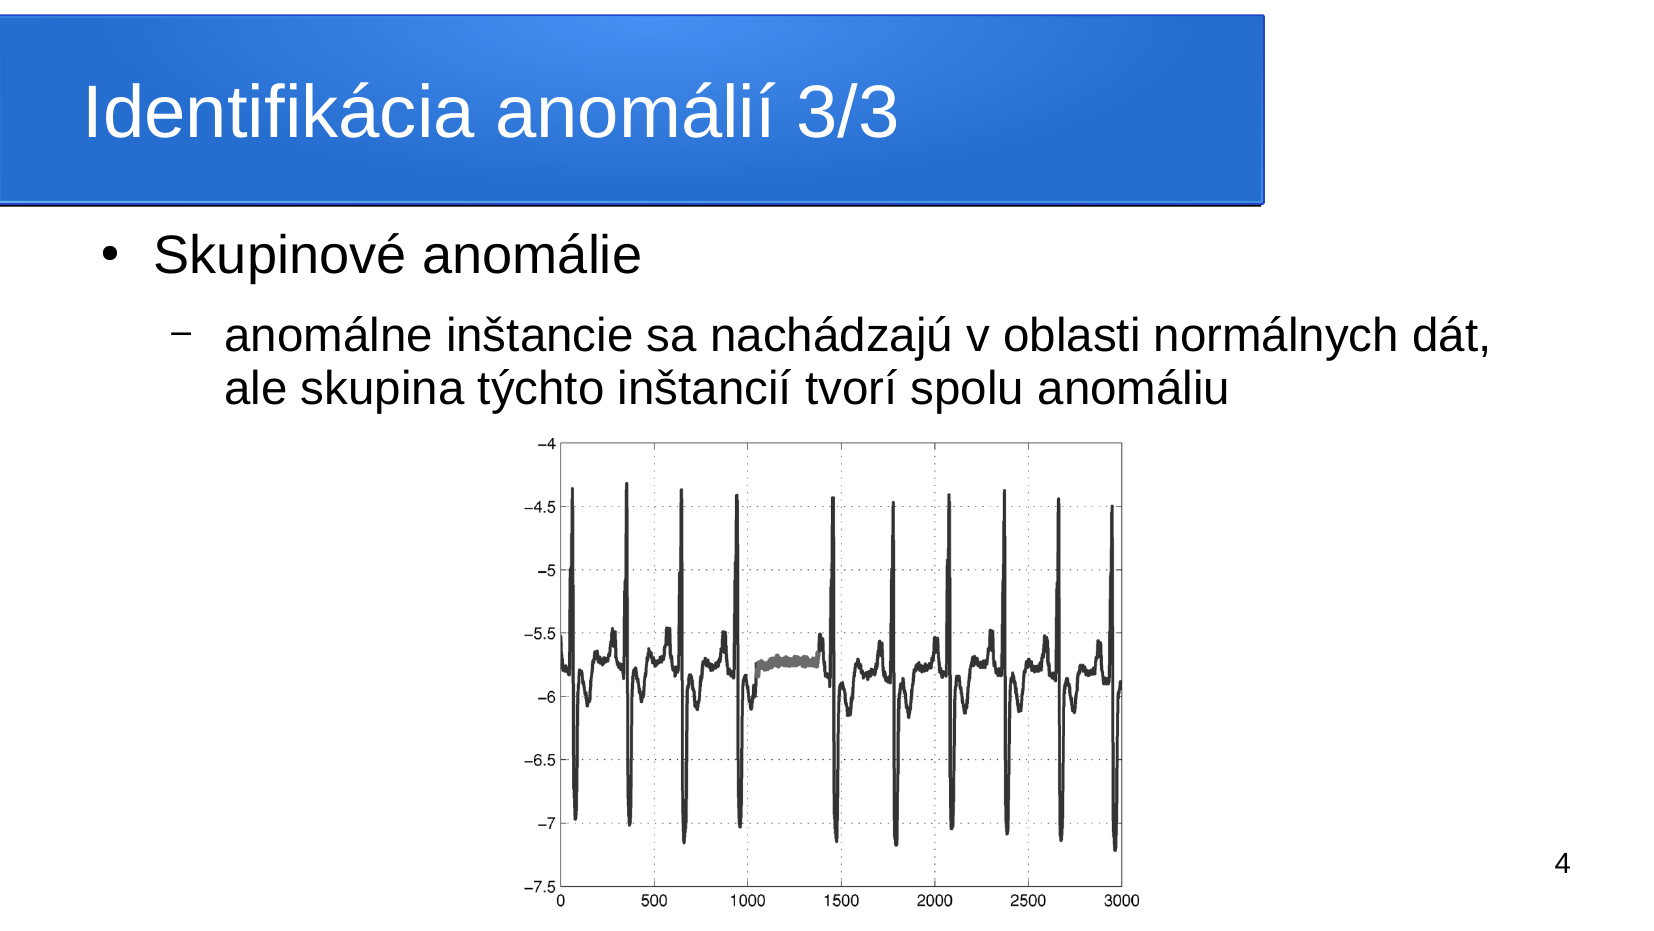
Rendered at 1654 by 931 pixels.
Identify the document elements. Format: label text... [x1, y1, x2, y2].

list Skupinové anomálie anomálne inštancie sa nachádzajú v oblasti normálnych dát, ale skupina týchto inštancií tvorí spolu anomáliu [82, 224, 1571, 764]
title Identifikácia anomálií 3/3 [82, 35, 1235, 189]
picture [505, 417, 1148, 916]
